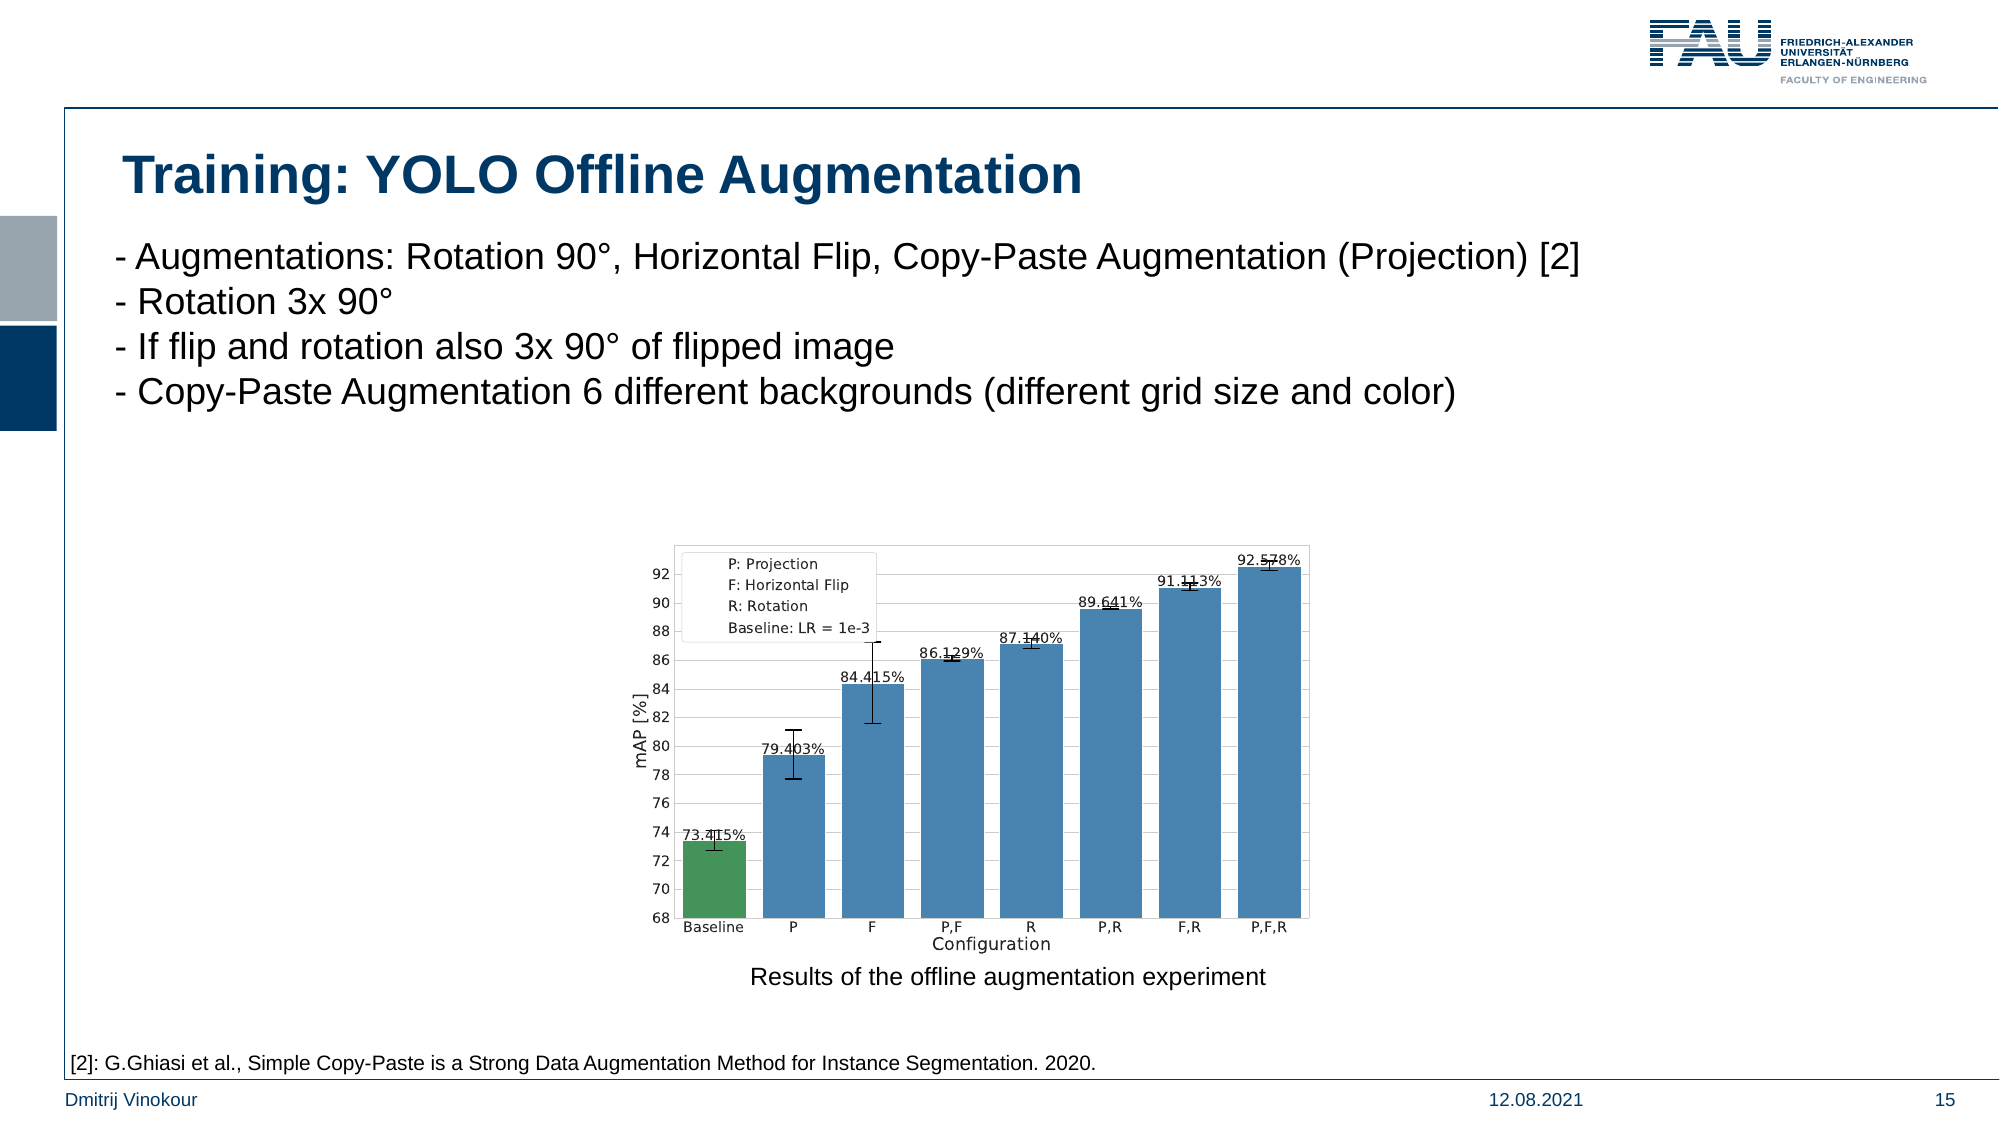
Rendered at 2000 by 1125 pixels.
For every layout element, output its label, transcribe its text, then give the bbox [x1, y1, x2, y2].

text_box - Augmentations: Rotation 90°, Horizontal Flip, Copy-Paste Augmentation (Projection) [2] - Rotation 3x 90° - If flip and rotation also 3x 90° of flipped image - Copy-Paste Augmentation 6 different backgrounds (different grid size and color) [99, 224, 1946, 450]
picture [572, 487, 1391, 972]
text_box <number> [1798, 1088, 1956, 1119]
text_box Results of the offline augmentation experiment [735, 955, 1283, 999]
text_box Dmitrij Vinokour [64, 1088, 1403, 1119]
text_box 12.08.2021 [1489, 1087, 1725, 1119]
text_box [2]: G.Ghiasi et al., Simple Copy-Paste is a Strong Data Augmentation Method for Instance Segmentation. 2020. [55, 1042, 2000, 1088]
text_box Training: YOLO Offline Augmentation [122, 139, 1946, 224]
